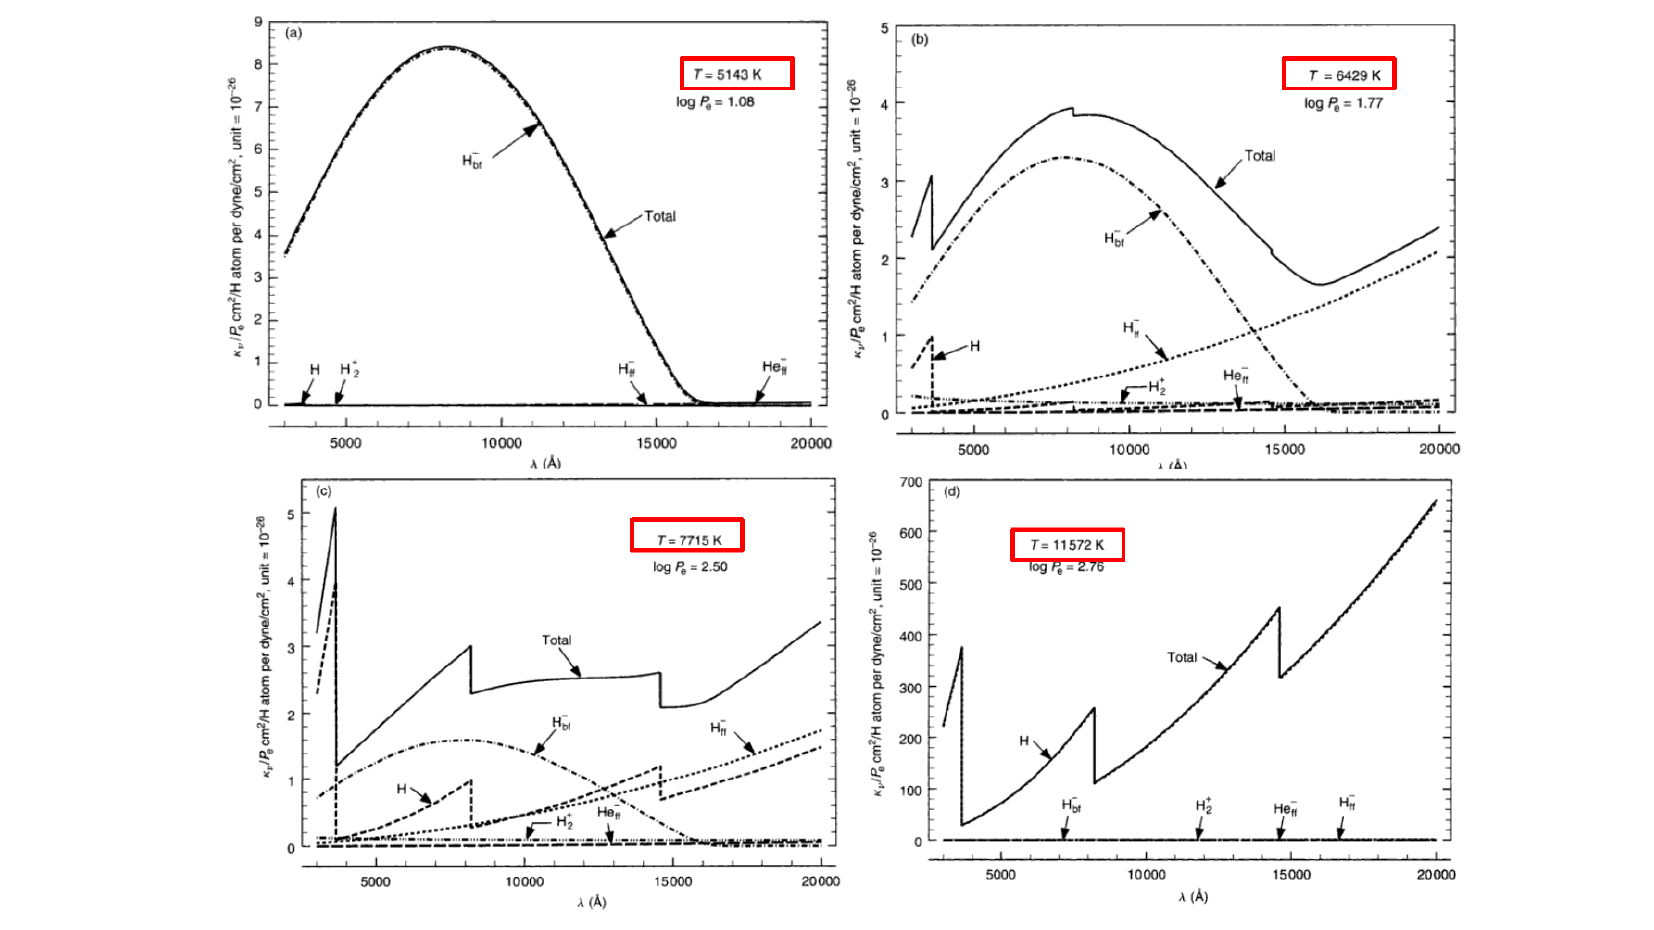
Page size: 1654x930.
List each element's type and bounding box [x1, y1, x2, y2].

picture [217, 0, 1463, 930]
